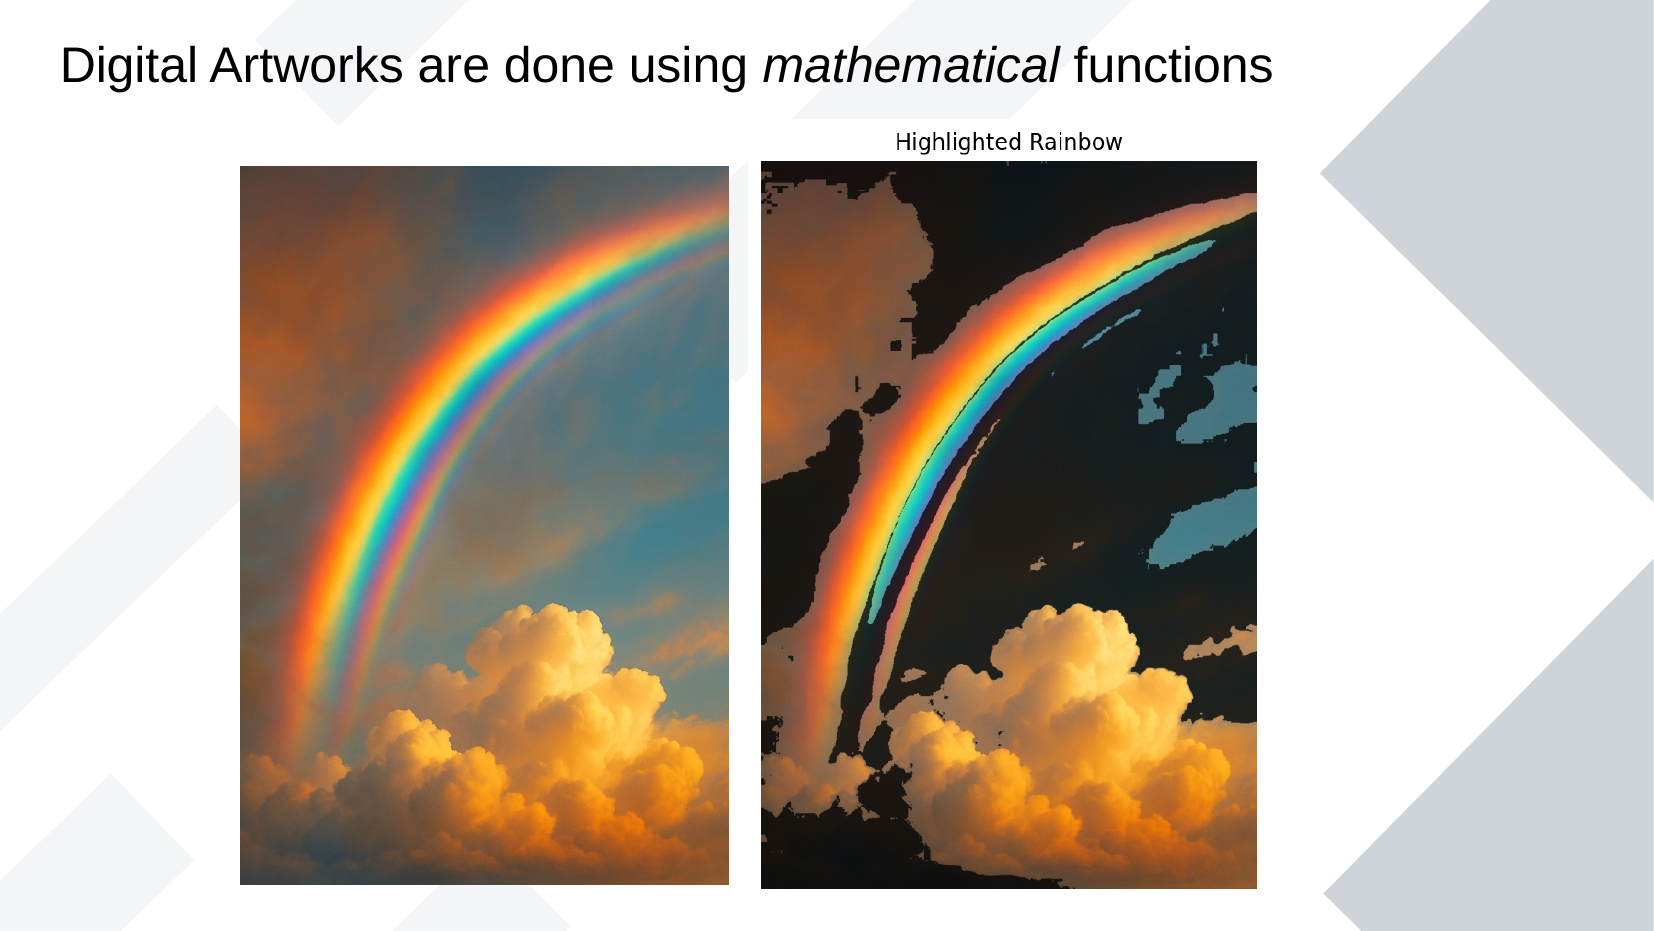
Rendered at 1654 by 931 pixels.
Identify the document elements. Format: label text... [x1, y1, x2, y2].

picture [748, 119, 1269, 901]
text_box Digital Artworks are done using mathematical functions [45, 30, 1590, 157]
picture [240, 166, 729, 885]
